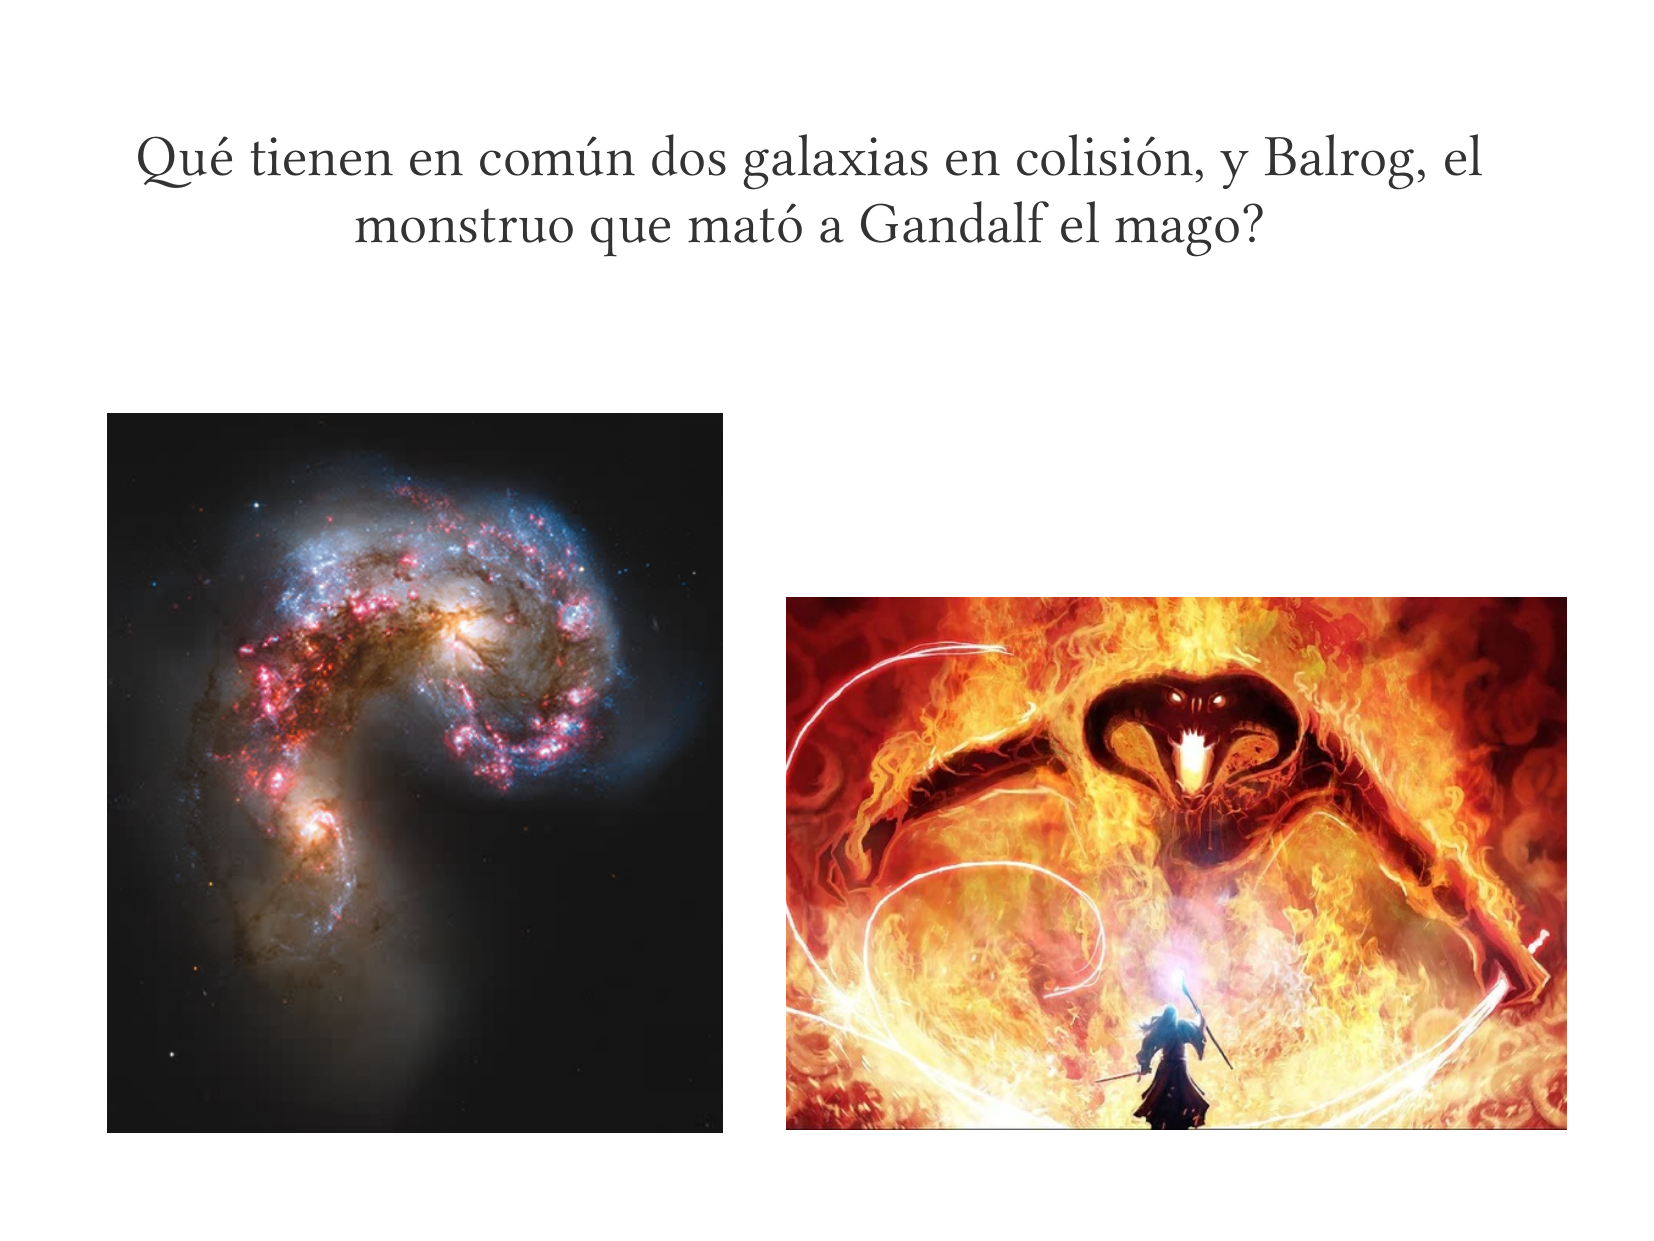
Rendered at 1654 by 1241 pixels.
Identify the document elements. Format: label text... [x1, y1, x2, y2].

text_box Qué tienen en común dos galaxias en colisión, y Balrog, el monstruo que mató a Gandalf el mago? [60, 80, 1561, 300]
picture [786, 597, 1567, 1130]
picture [107, 413, 723, 1133]
